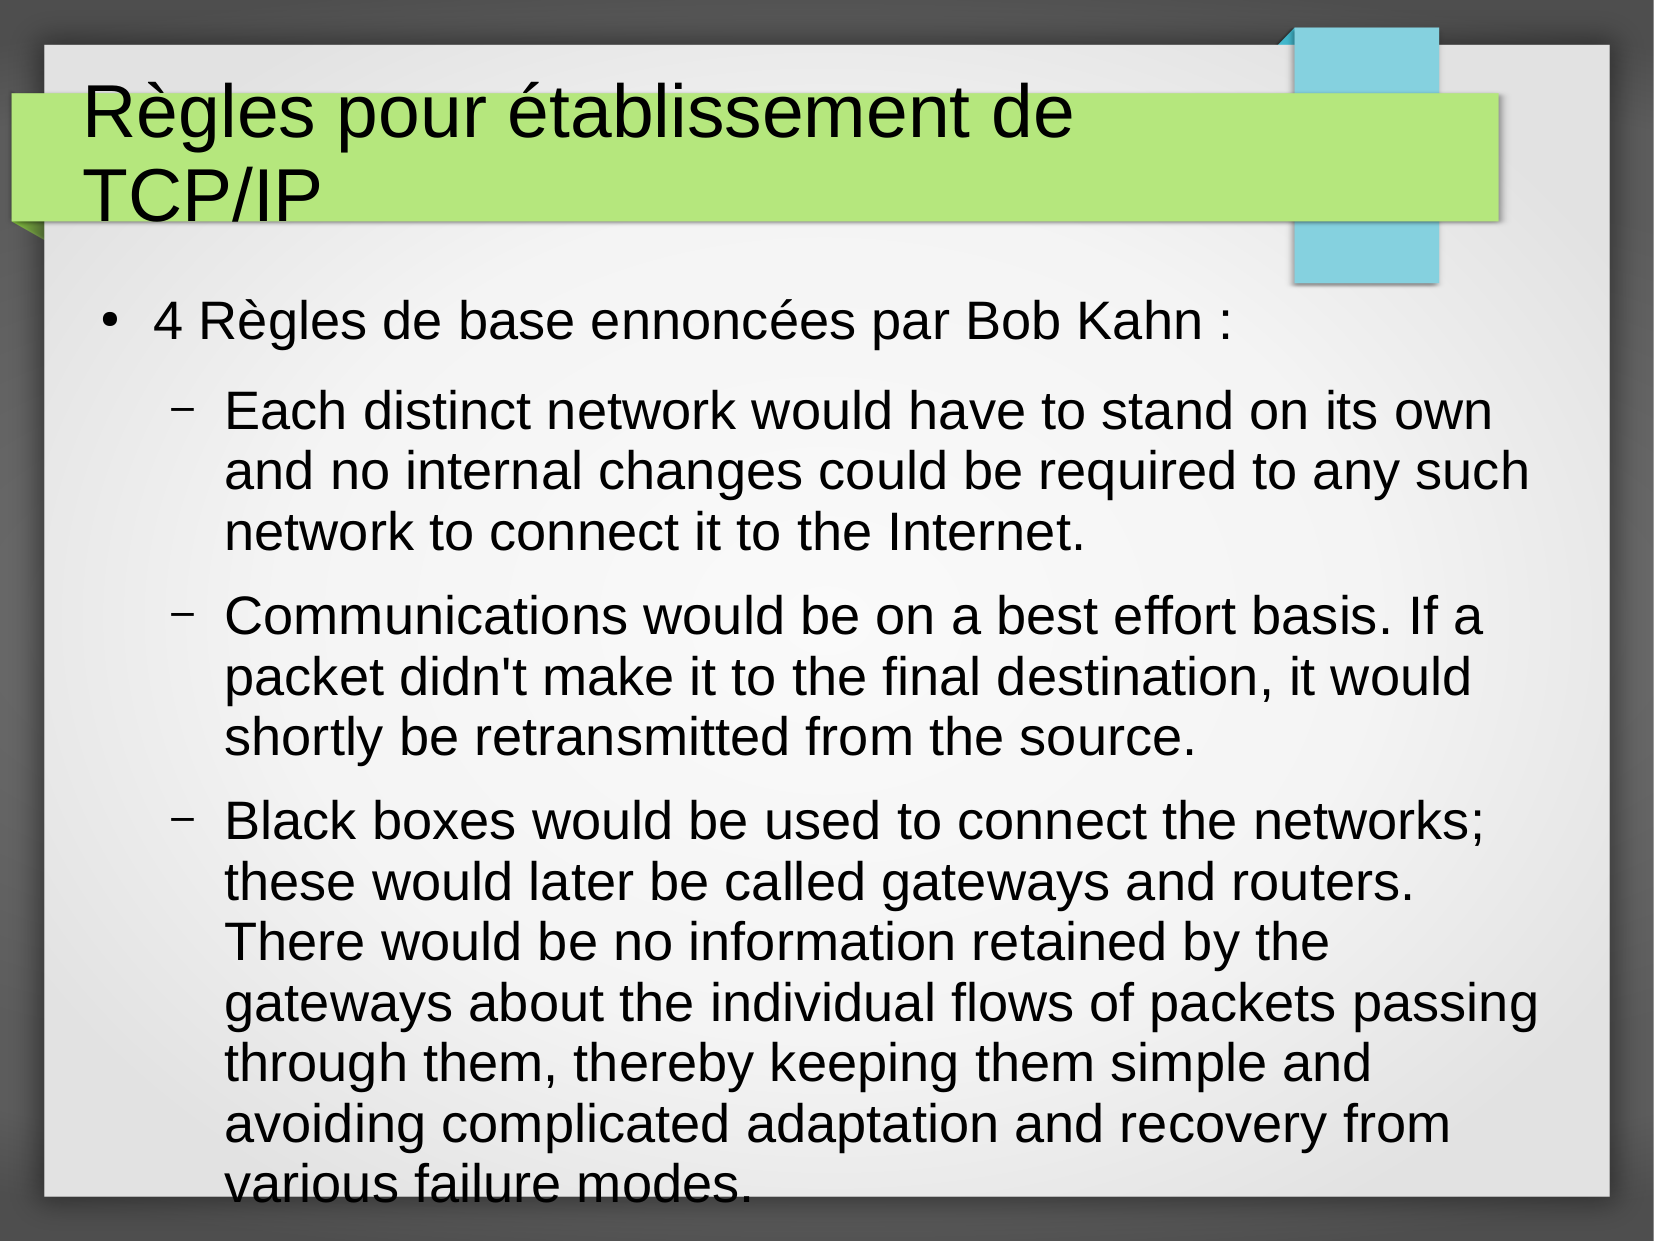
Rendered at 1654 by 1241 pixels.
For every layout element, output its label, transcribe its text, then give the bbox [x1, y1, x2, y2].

title Règles pour établissement de TCP/IP [82, 69, 1264, 238]
picture [0, 0, 1654, 1241]
list 4 Règles de base ennoncées par Bob Kahn : Each distinct network would have to stand on its own and no internal changes could be required to any such network to connect it to the Internet. Communications would be on a best effort basis. If a packet didn't make it to the final destination, it would shortly be retransmitted from the source. Black boxes would be used to connect the networks; these would later be called gateways and routers. There would be no information retained by the gateways about the individual flows of packets passing through them, thereby keeping them simple and avoiding complicated adaptation and recovery from various failure modes. There would be no global control at the operations level. A partir de la … succès [82, 290, 1571, 1146]
